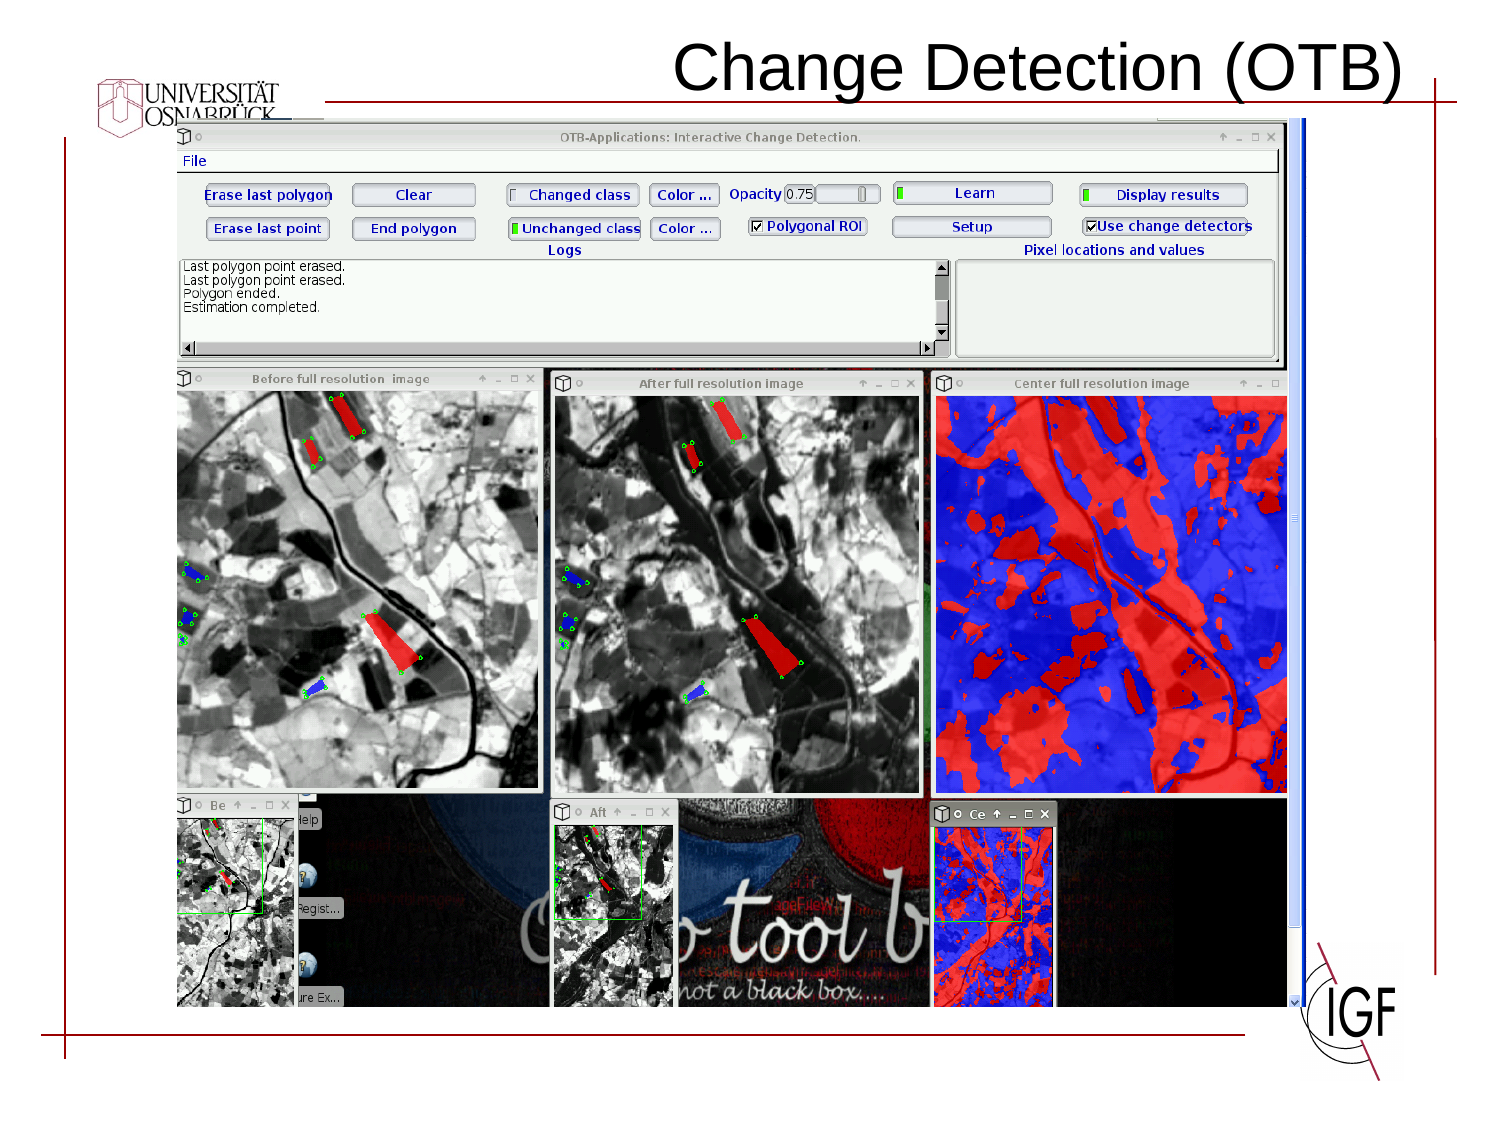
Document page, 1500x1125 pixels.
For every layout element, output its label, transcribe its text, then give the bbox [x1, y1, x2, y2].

picture [97, 79, 1404, 1081]
title Change Detection (OTB) [520, 4, 1421, 130]
